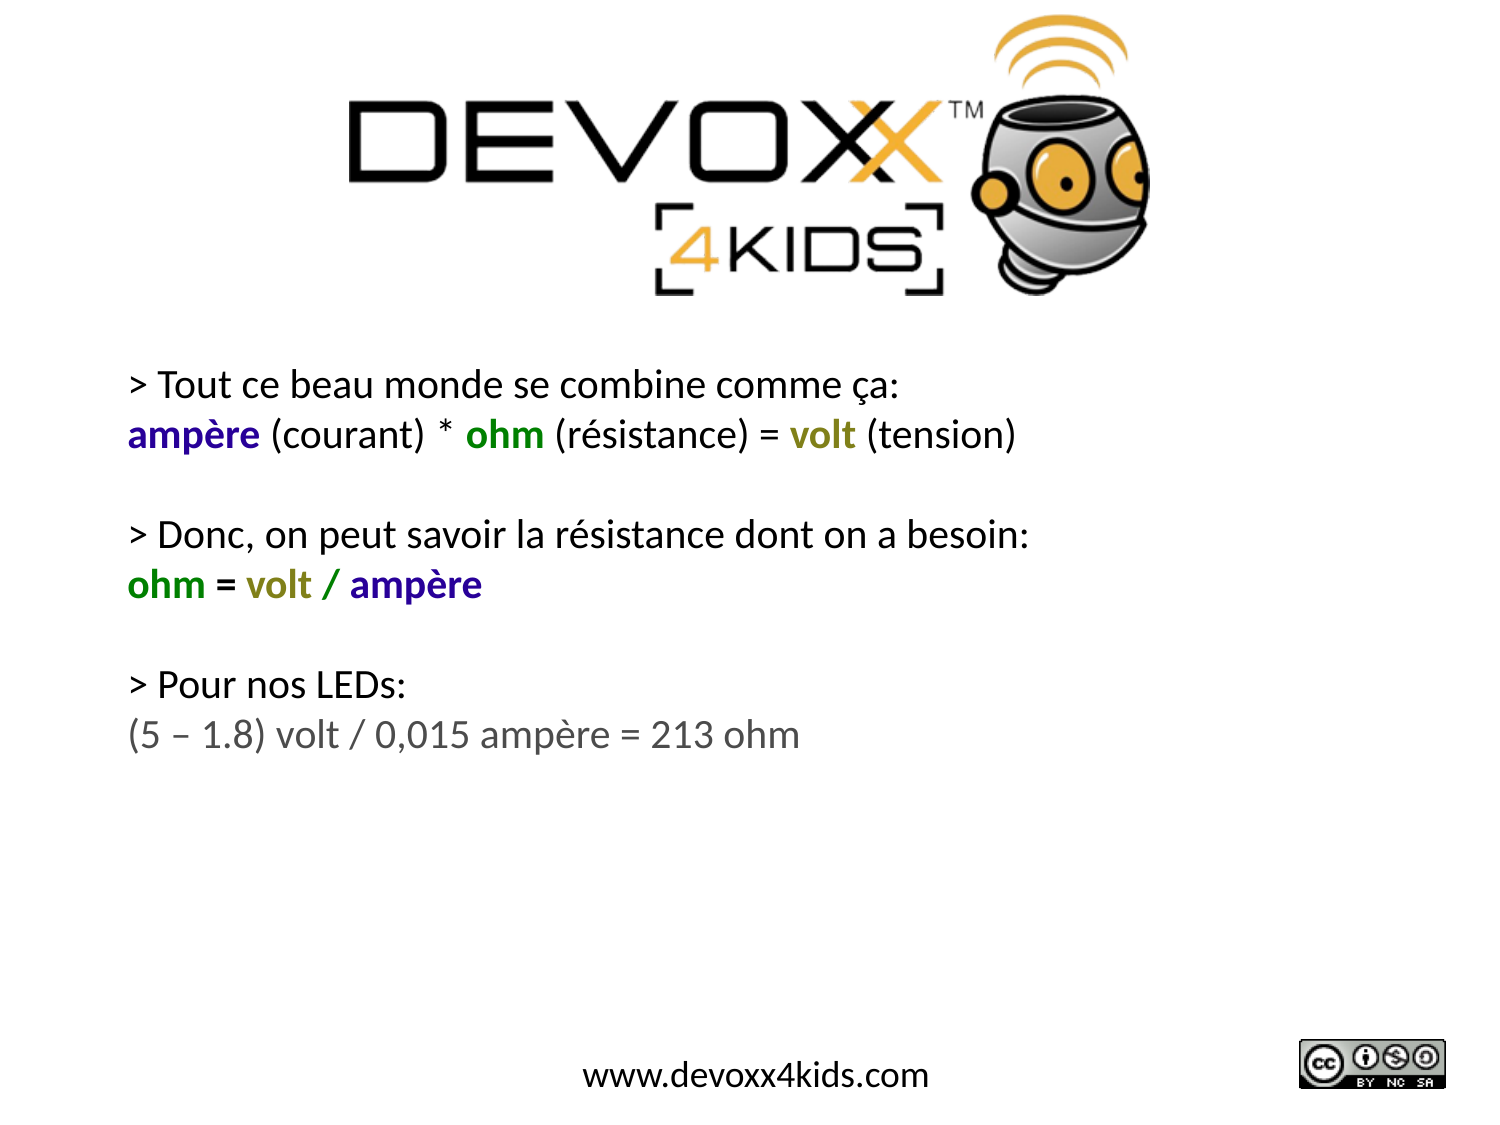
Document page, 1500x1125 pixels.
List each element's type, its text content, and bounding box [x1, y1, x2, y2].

title > Tout ce beau monde se combine comme ça: ampère (courant) * ohm (résistance) = volt (tension) > Donc, on peut savoir la résistance dont on a besoin: ohm = volt / ampère > Pour nos LEDs: (5 – 1.8) volt / 0,015 ampère = 213 ohm [112, 349, 1388, 1016]
picture [349, 14, 1150, 296]
picture [1299, 1039, 1446, 1089]
